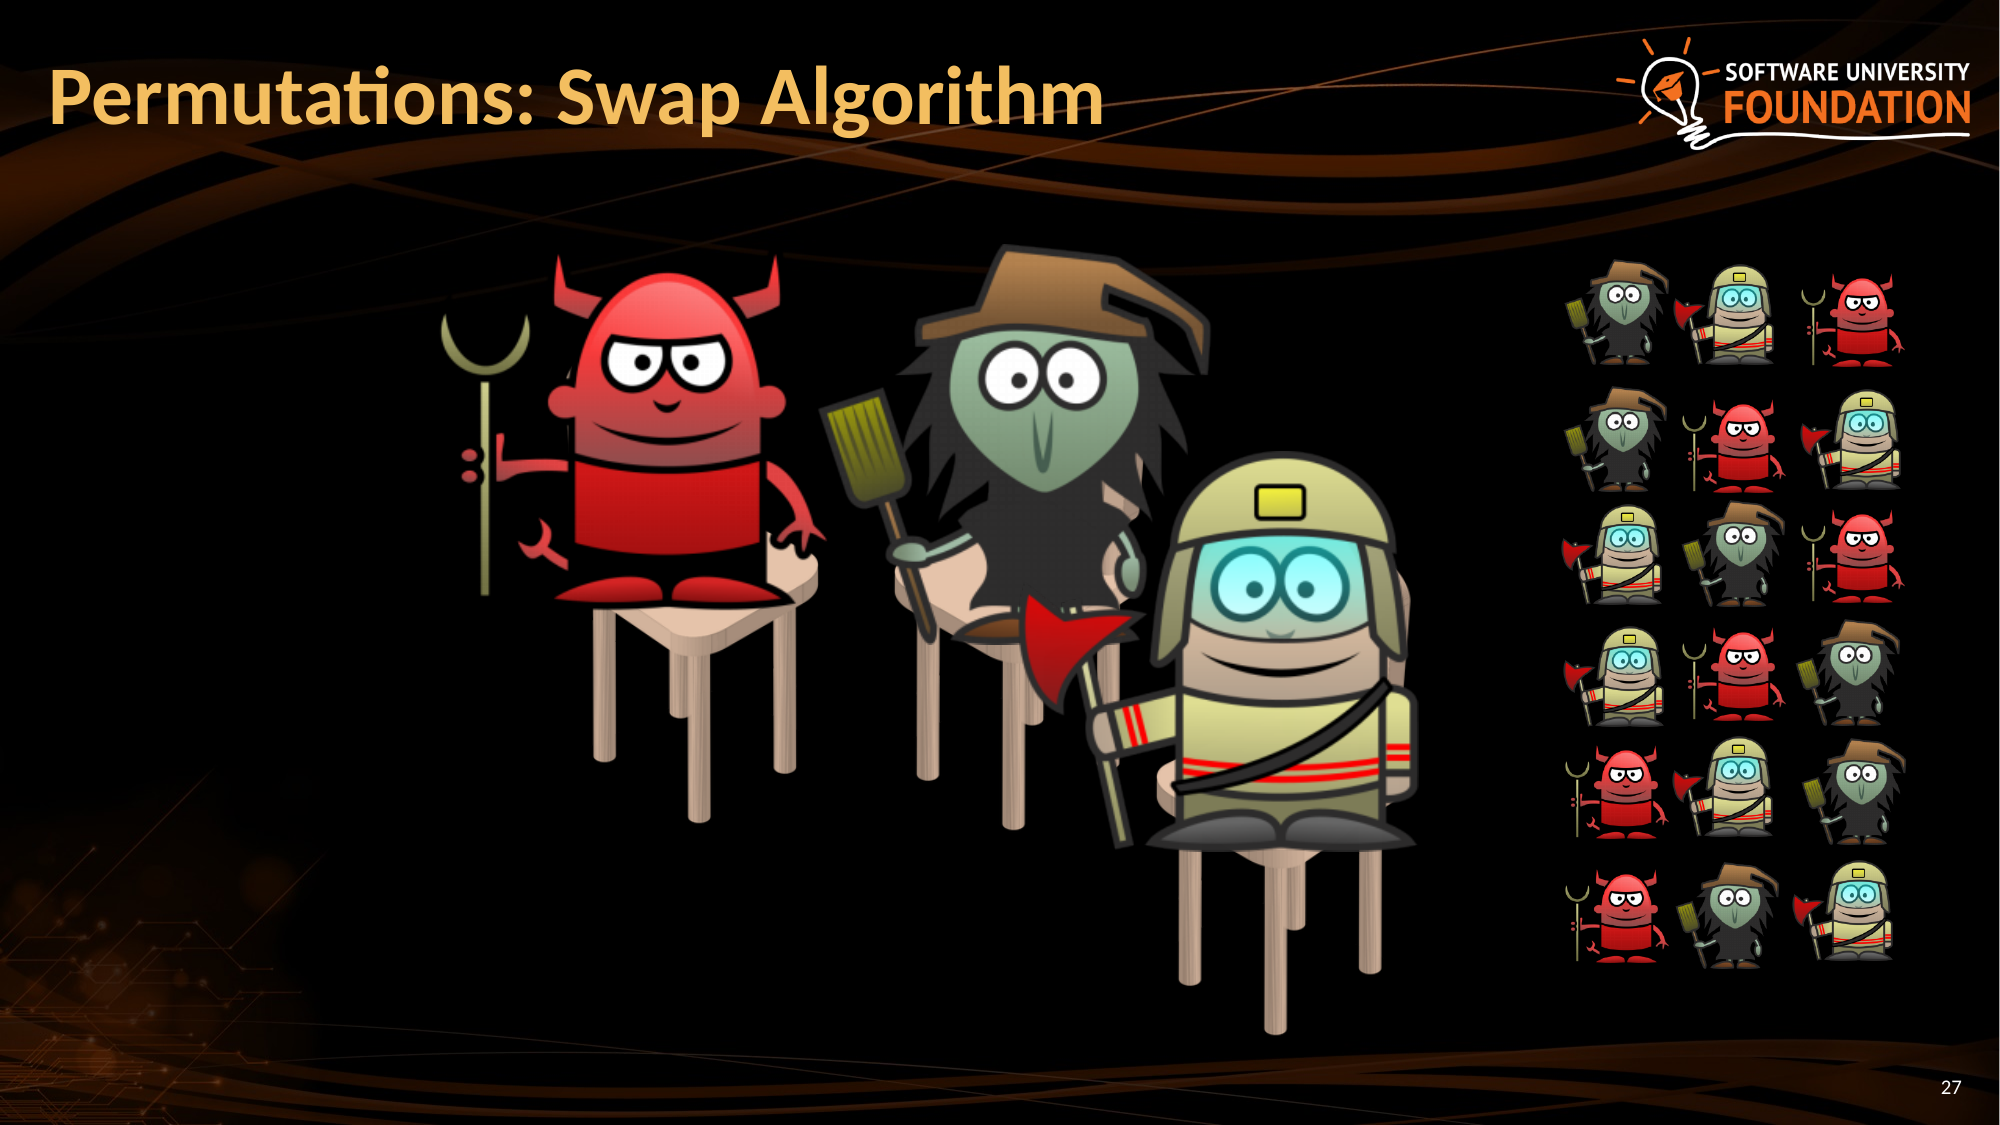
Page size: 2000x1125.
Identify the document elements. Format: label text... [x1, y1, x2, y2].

picture [0, 0, 2000, 1125]
title Permutations: Swap Algorithm [30, 6, 1602, 189]
slide_number <number> [1897, 1070, 1968, 1103]
